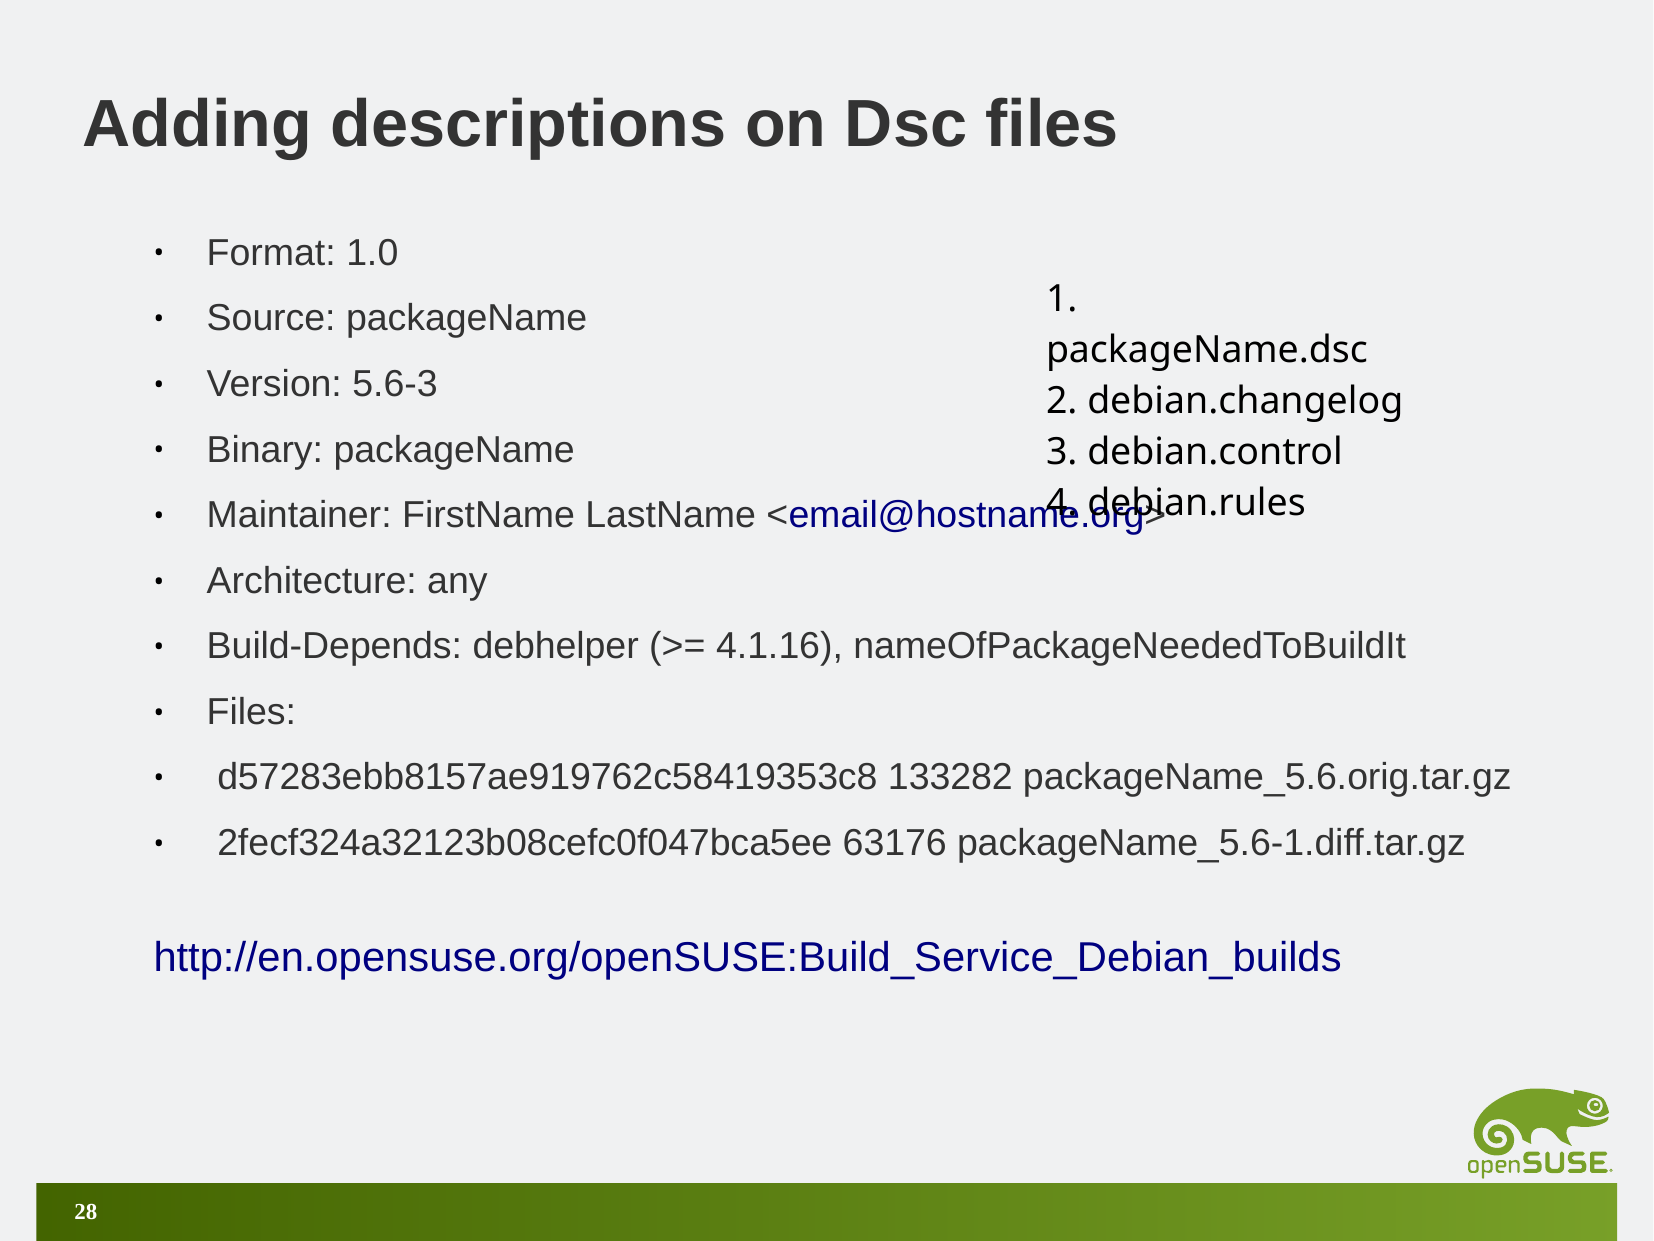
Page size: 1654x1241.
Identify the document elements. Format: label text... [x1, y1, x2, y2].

text_box 1. packageName.dsc 2. debian.changelog 3. debian.control 4. debian.rules [960, 264, 1421, 541]
list Format: 1.0 Source: packageName Version: 5.6-3 Binary: packageName Maintainer: FirstName LastName <email@hostname.org> Architecture: any Build-Depends: debhelper (>= 4.1.16), nameOfPackageNeededToBuildIt Files: d57283ebb8157ae919762c58419353c8 133282 packageName_5.6.orig.tar.gz 2fecf324a32123b08cefc0f047bca5ee 63176 packageName_5.6-1.diff.tar.gz http://en.opensuse.org/openSUSE:Build_Service_Debian_builds [82, 231, 1571, 1050]
picture [0, 0, 1654, 1241]
title Adding descriptions on Dsc files [82, 49, 1571, 198]
